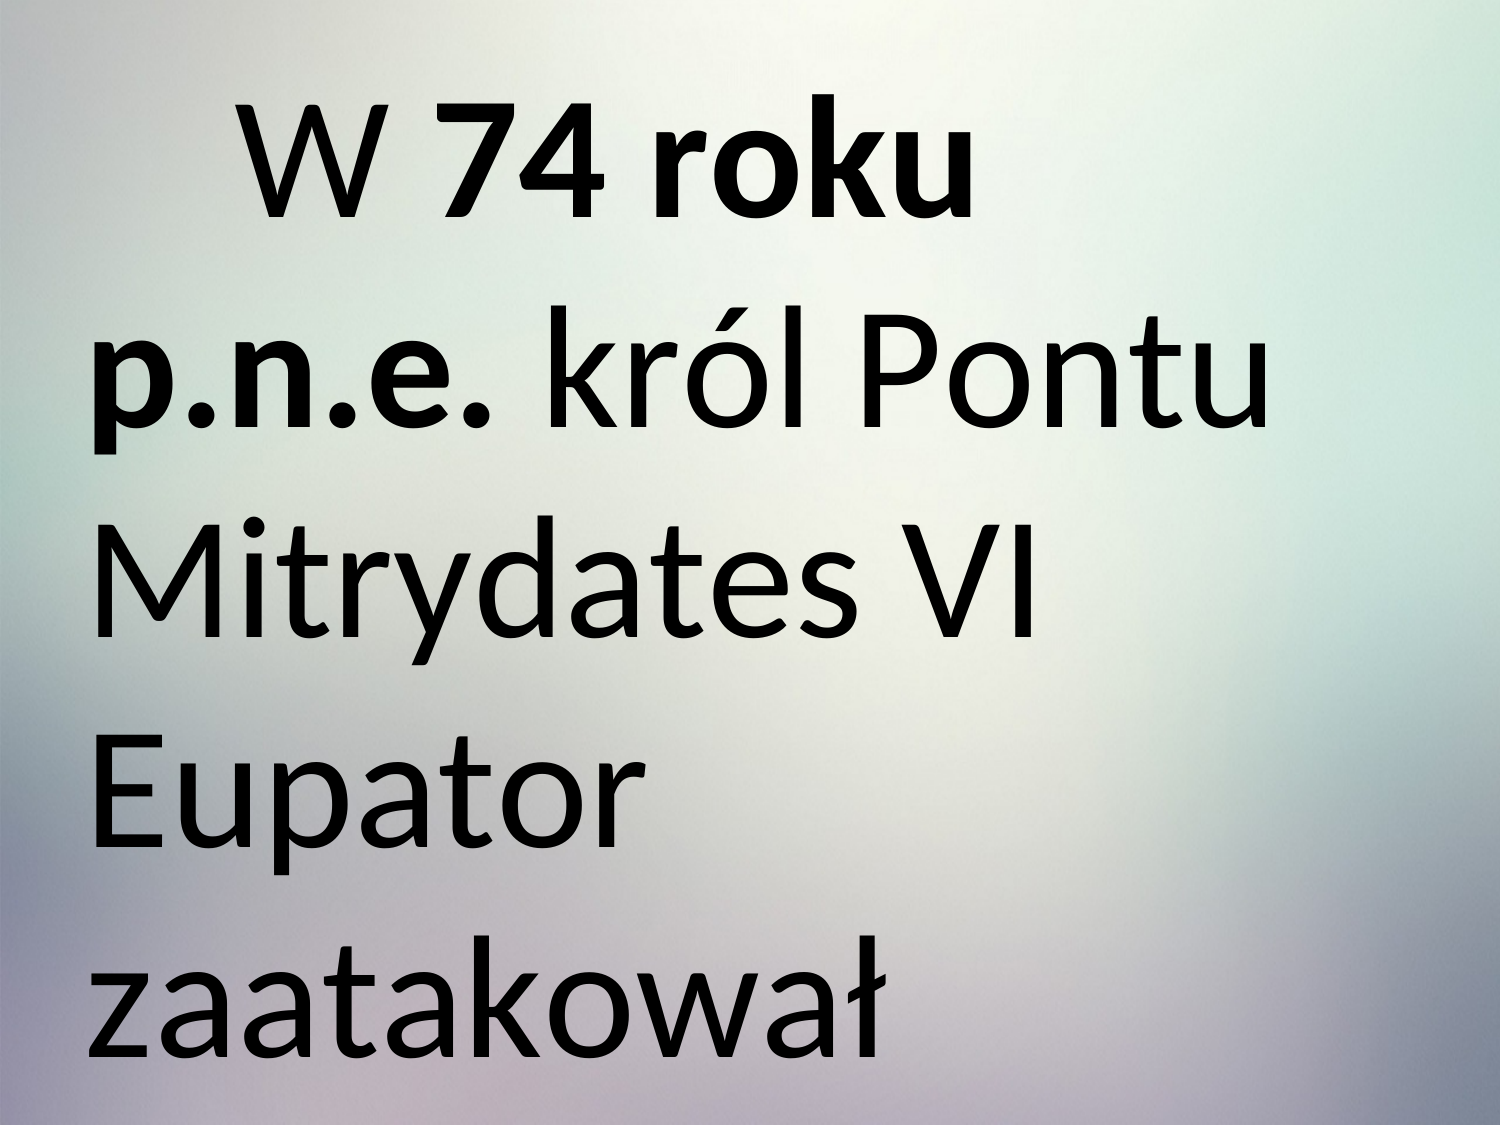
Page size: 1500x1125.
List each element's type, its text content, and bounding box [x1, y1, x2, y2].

text_box W 74 roku p.n.e. król Pontu Mitrydates VI Eupator zaatakował Bitynię. W tym czasie w zaatakowanych prowincjach wojska rzymskie były bardzo nieliczne i rozproszone. Cezar podjął wtedy decyzję wyprawy w rejony walki, aby zebrać wojsko i uderzyć na armię przeciwnika. Pomimo braku doświadczenia udało mu się zebrać wszystkie rozproszone oddziały rzymskie i uderzyć niespodziewanie na armię wroga, która wycofała się, oddalając zagrożenie dla państwa rzymskiego. Około roku 68 p.n.e. został kwestorem prowincji Hiszpania Dalsza. Mógł dzięki temu zasiadać w senacie. Stanowisko kwestora nie satysfakcjonowało Cezara, więc ożenił się wkrótce z Pompeją, wnuczką samego Sulli, która mogła mu pomóc zarówno w karierze politycznej, jak też w udzielaniu informacji. W 65 roku p.n.e. Cezar został edylem kurulnym. Jego głównym zadaniem było od tej pory czuwanie nad porządkiem i budownictwem w Rzymie i nad organizacją igrzysk. Wykazał się przy tym rozrzutnością, wystawiając dużą liczbę gladiatorów do pokazowych walk. W roku 63 p.n.e. został wybrany na stanowisko Pontifeksa Maximusa, czyli najwyższego kapłana. Pontifex Maximus sprawował zwierzchnictwo nad całością życia religijnego w Rzymie, ale także miał poważne wpływy polityczne. W roku 60 p.n.e., Cezar zawarł I triumwirat – tajne porozumienie z konsulami Gnejuszem Pompejuszem i Markiem Licyniuszem Krassusem, dzięki czemu został wybrany konsulem na rok 59 p.n.e [70, 35, 1421, 994]
picture [0, 0, 1500, 1125]
